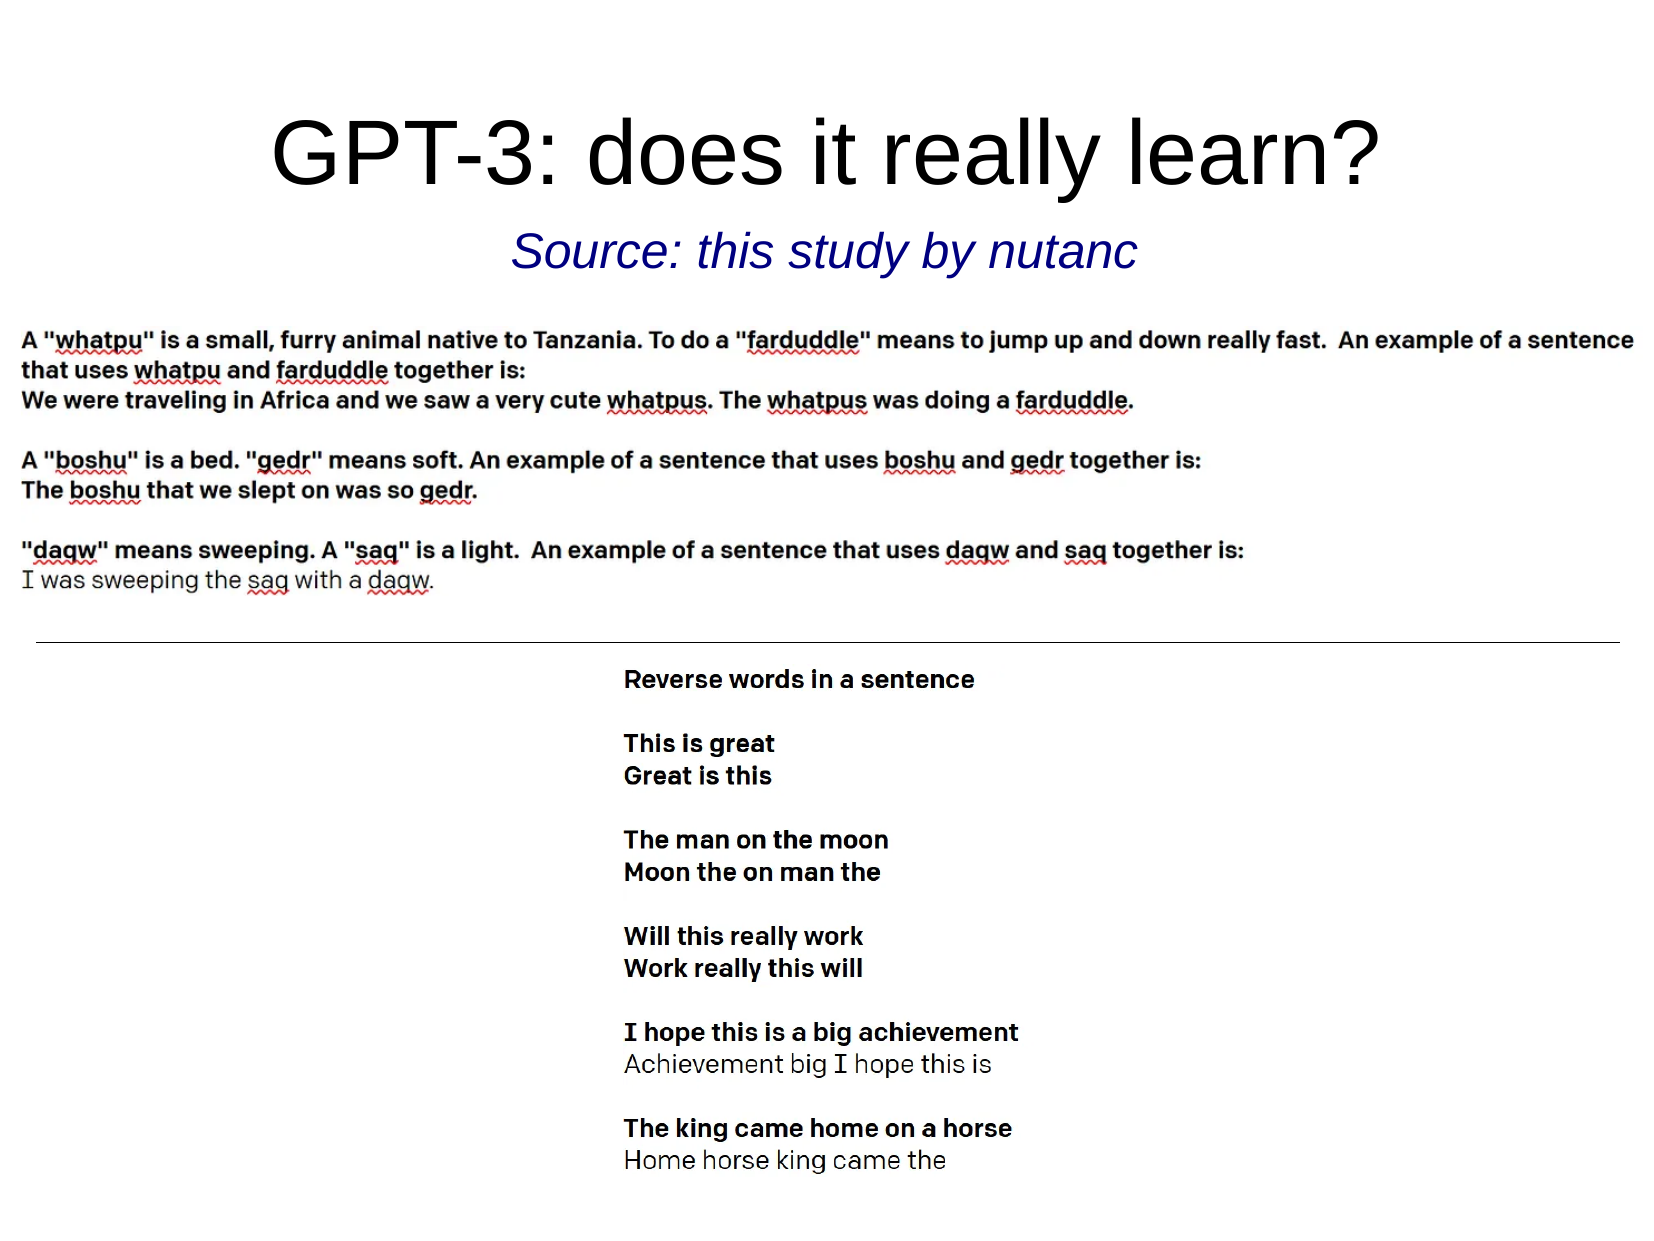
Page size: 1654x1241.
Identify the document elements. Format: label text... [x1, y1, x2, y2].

subtitle Source: this study by nutanc [90, 208, 1579, 283]
title GPT-3: does it really learn? [82, 49, 1571, 257]
picture [21, 326, 1643, 596]
picture [623, 664, 1064, 1177]
